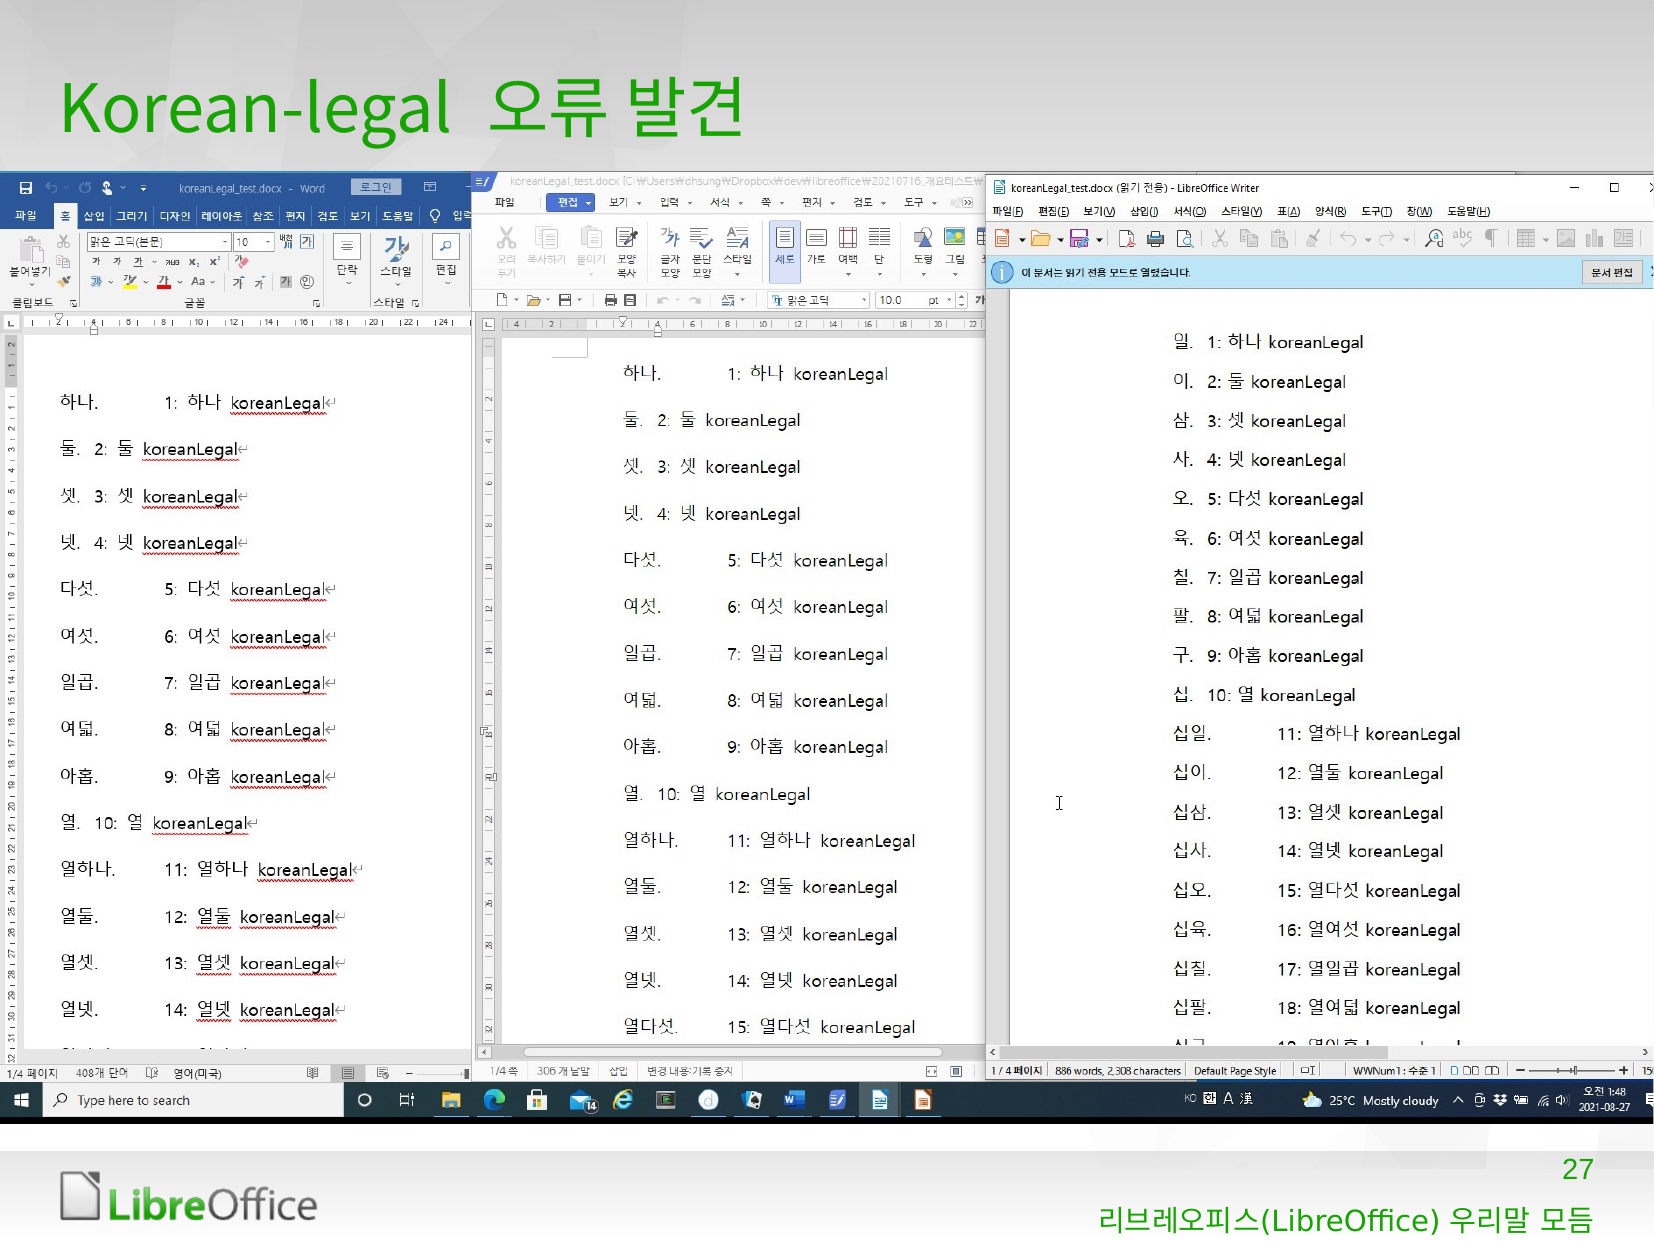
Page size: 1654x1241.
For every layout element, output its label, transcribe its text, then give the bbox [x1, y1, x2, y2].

picture [0, 0, 1654, 1169]
picture [41, 1152, 337, 1240]
title Korean-legal 오류 발견 [59, 29, 1595, 171]
